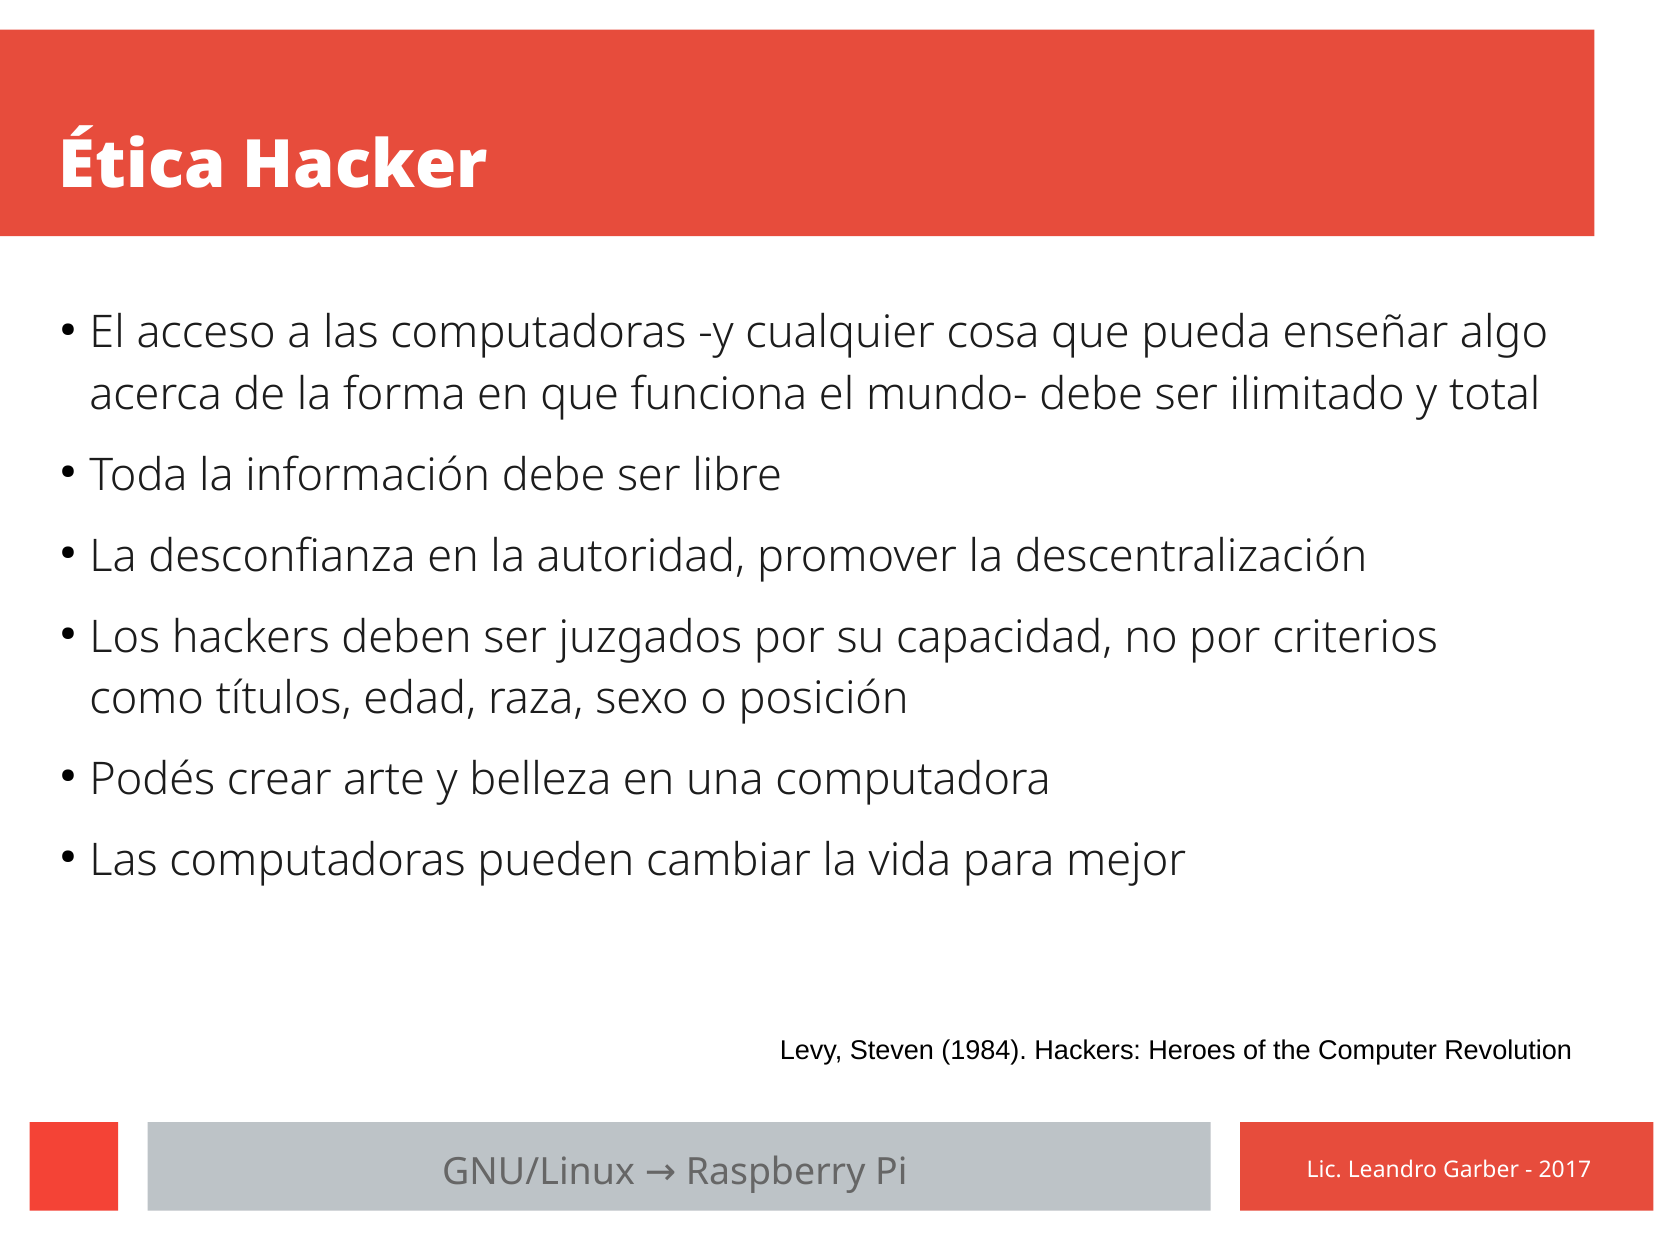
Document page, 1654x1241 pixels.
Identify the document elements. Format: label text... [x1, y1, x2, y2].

text_box Lic. Leandro Garber - 2017 [1245, 1145, 1654, 1194]
text_box GNU/Linux → Raspberry Pi [150, 1125, 1201, 1215]
text_box Levy, Steven (1984). Hackers: Heroes of the Computer Revolution [765, 1028, 1595, 1081]
title Ética Hacker [59, 59, 1595, 207]
list El acceso a las computadoras -y cualquier cosa que pueda enseñar algo acerca de la forma en que funciona el mundo- debe ser ilimitado y total Toda la información debe ser libre La desconfianza en la autoridad, promover la descentralización Los hackers deben ser juzgados por su capacidad, no por criterios como títulos, edad, raza, sexo o posición Podés crear arte y belleza en una computadora Las computadoras pueden cambiar la vida para mejor [60, 300, 1561, 951]
